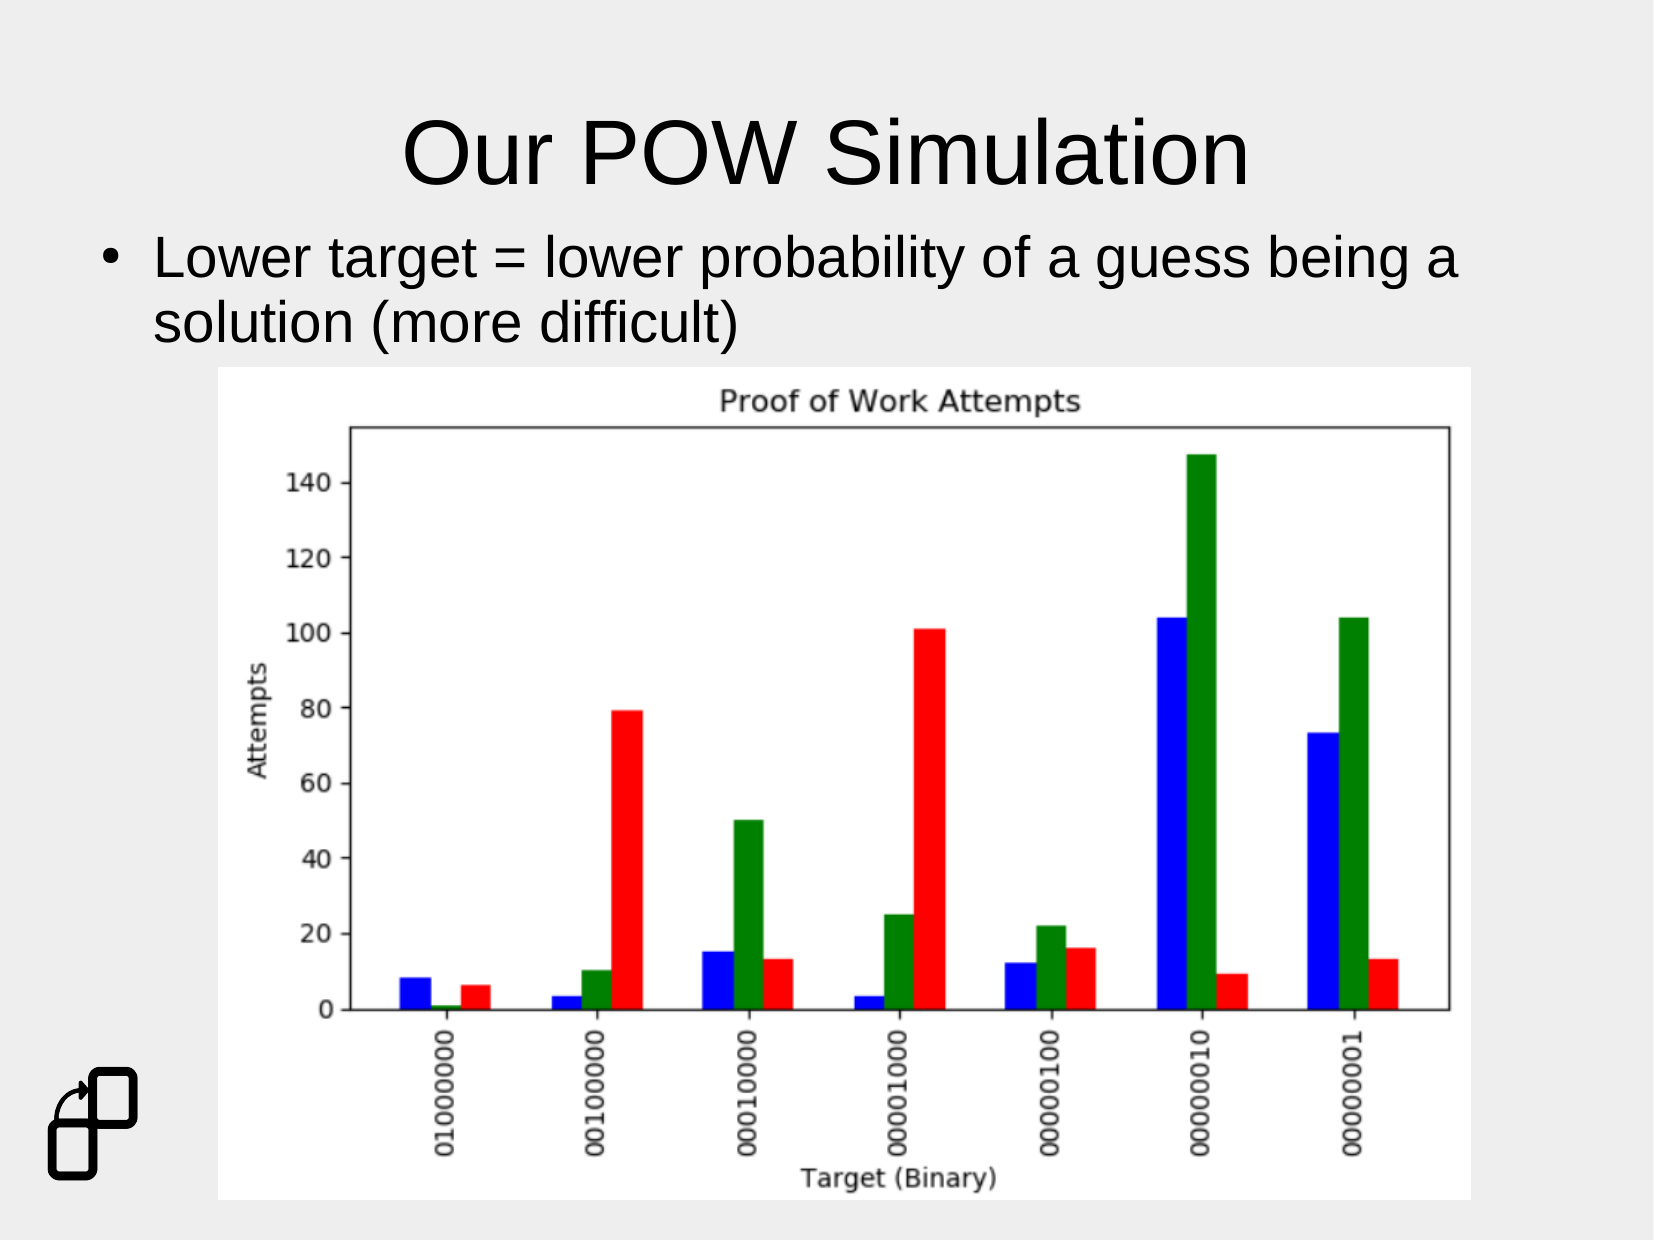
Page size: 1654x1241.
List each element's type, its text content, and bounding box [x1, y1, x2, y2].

picture [218, 367, 1471, 1200]
list Lower target = lower probability of a guess being a solution (more difficult) [82, 225, 1571, 945]
picture [30, 1062, 153, 1186]
title Our POW Simulation [82, 49, 1571, 225]
